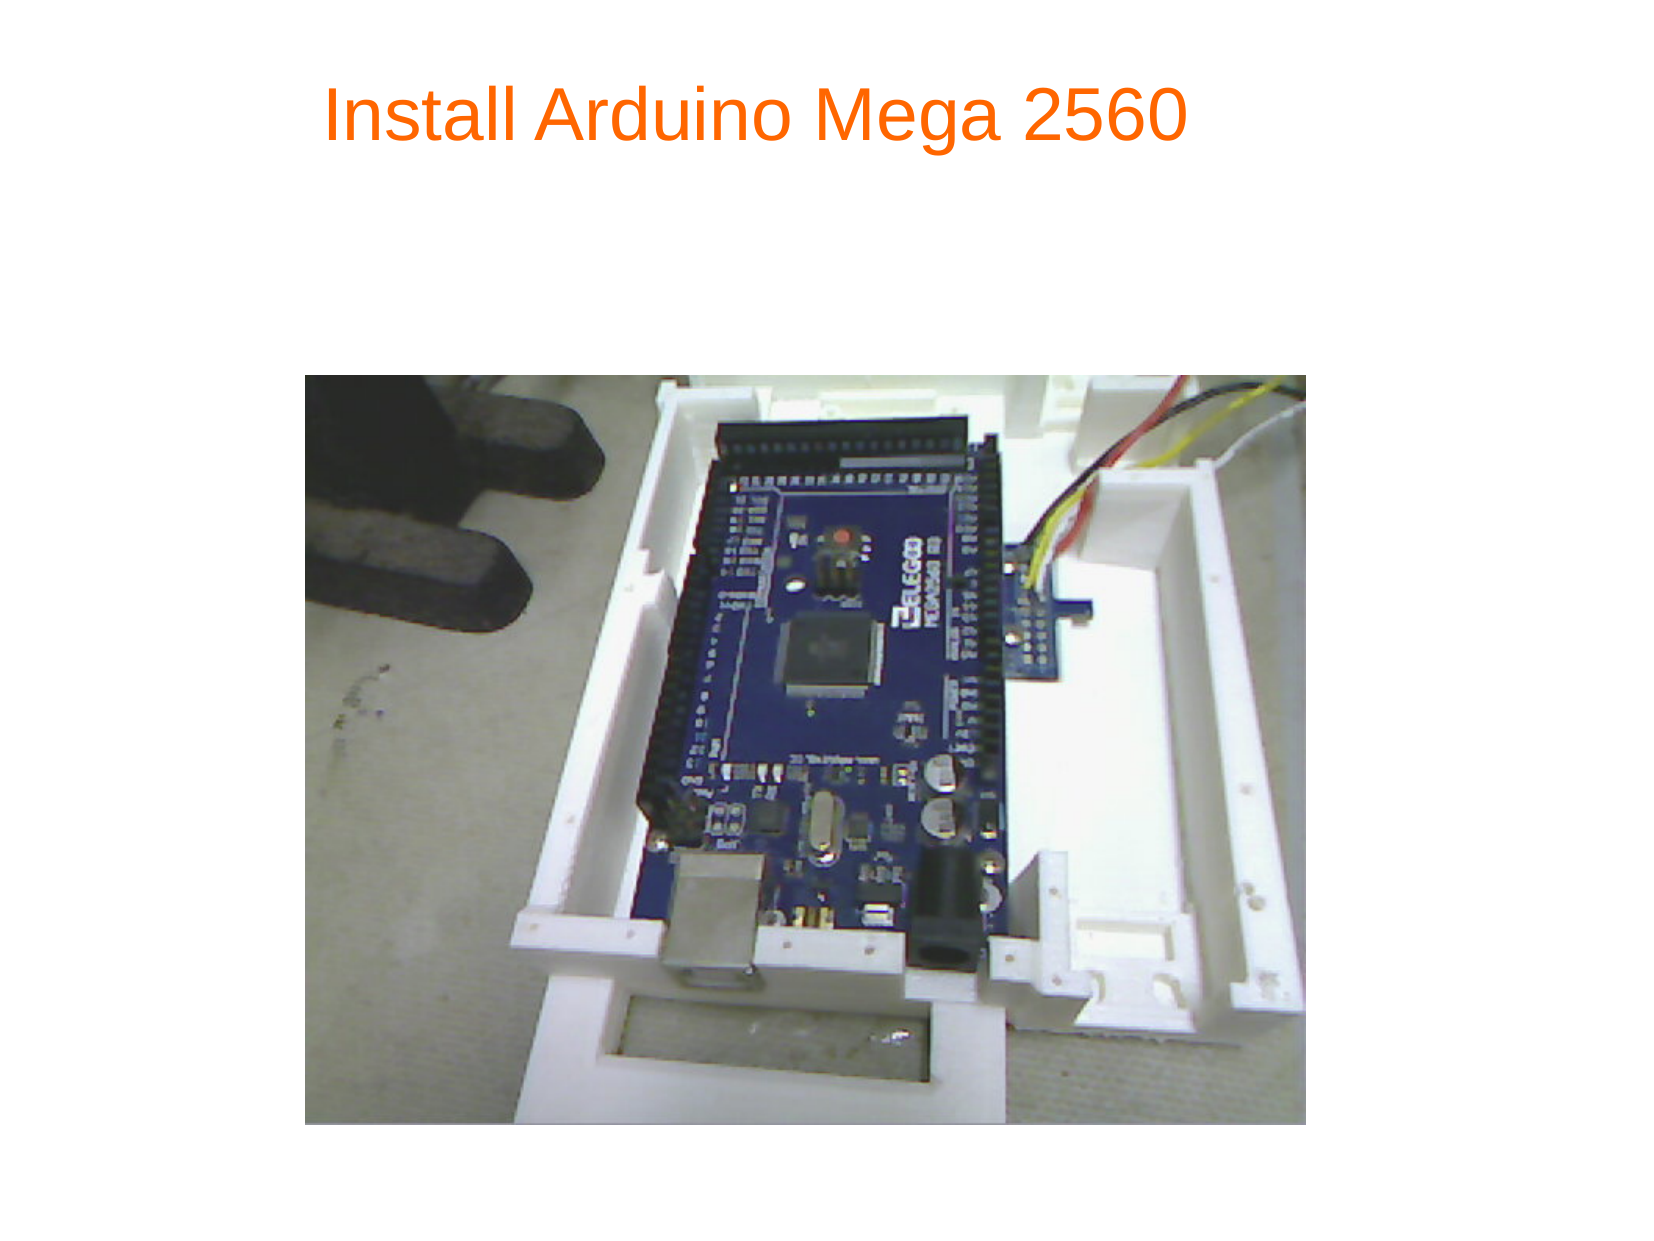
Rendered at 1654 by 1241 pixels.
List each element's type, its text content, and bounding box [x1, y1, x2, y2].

picture [305, 375, 1306, 1126]
title Install Arduino Mega 2560 [82, 49, 1430, 172]
